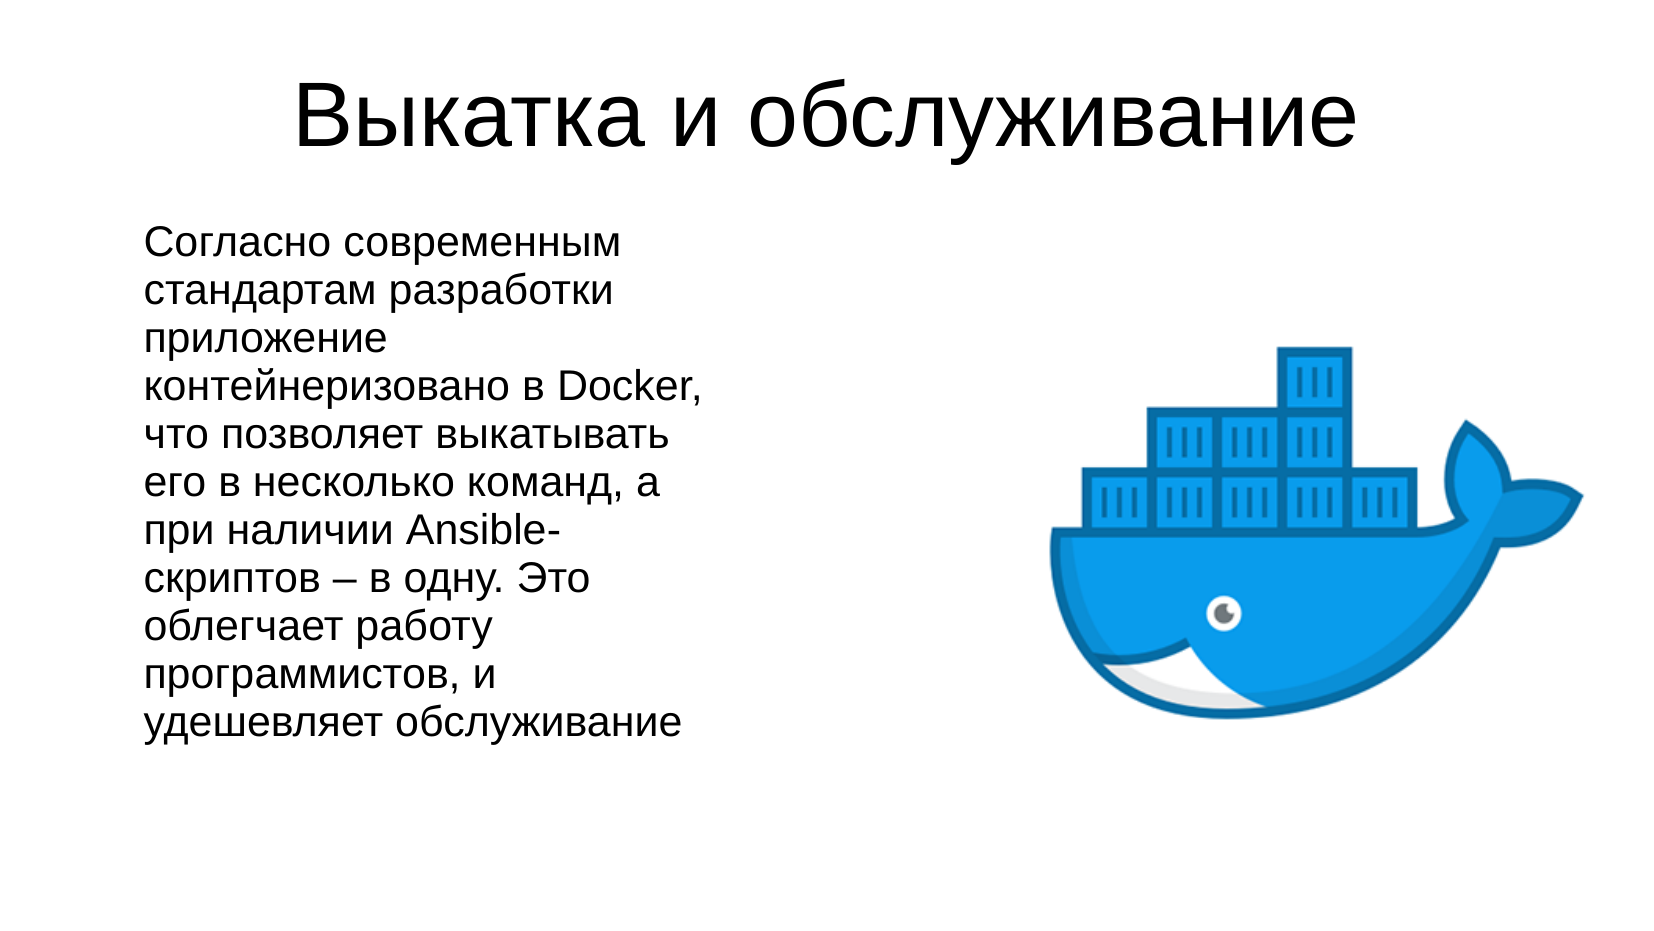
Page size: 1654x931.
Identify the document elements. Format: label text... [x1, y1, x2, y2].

list Согласно современным стандартам разработки приложение контейнеризовано в Docker, что позволяет выкатывать его в несколько команд, а при наличии Ansible-скриптов – в одну. Это облегчает работу программистов, и удешевляет обслуживание [82, 217, 709, 758]
title Выкатка и обслуживание [82, 37, 1571, 193]
picture [992, 236, 1618, 862]
